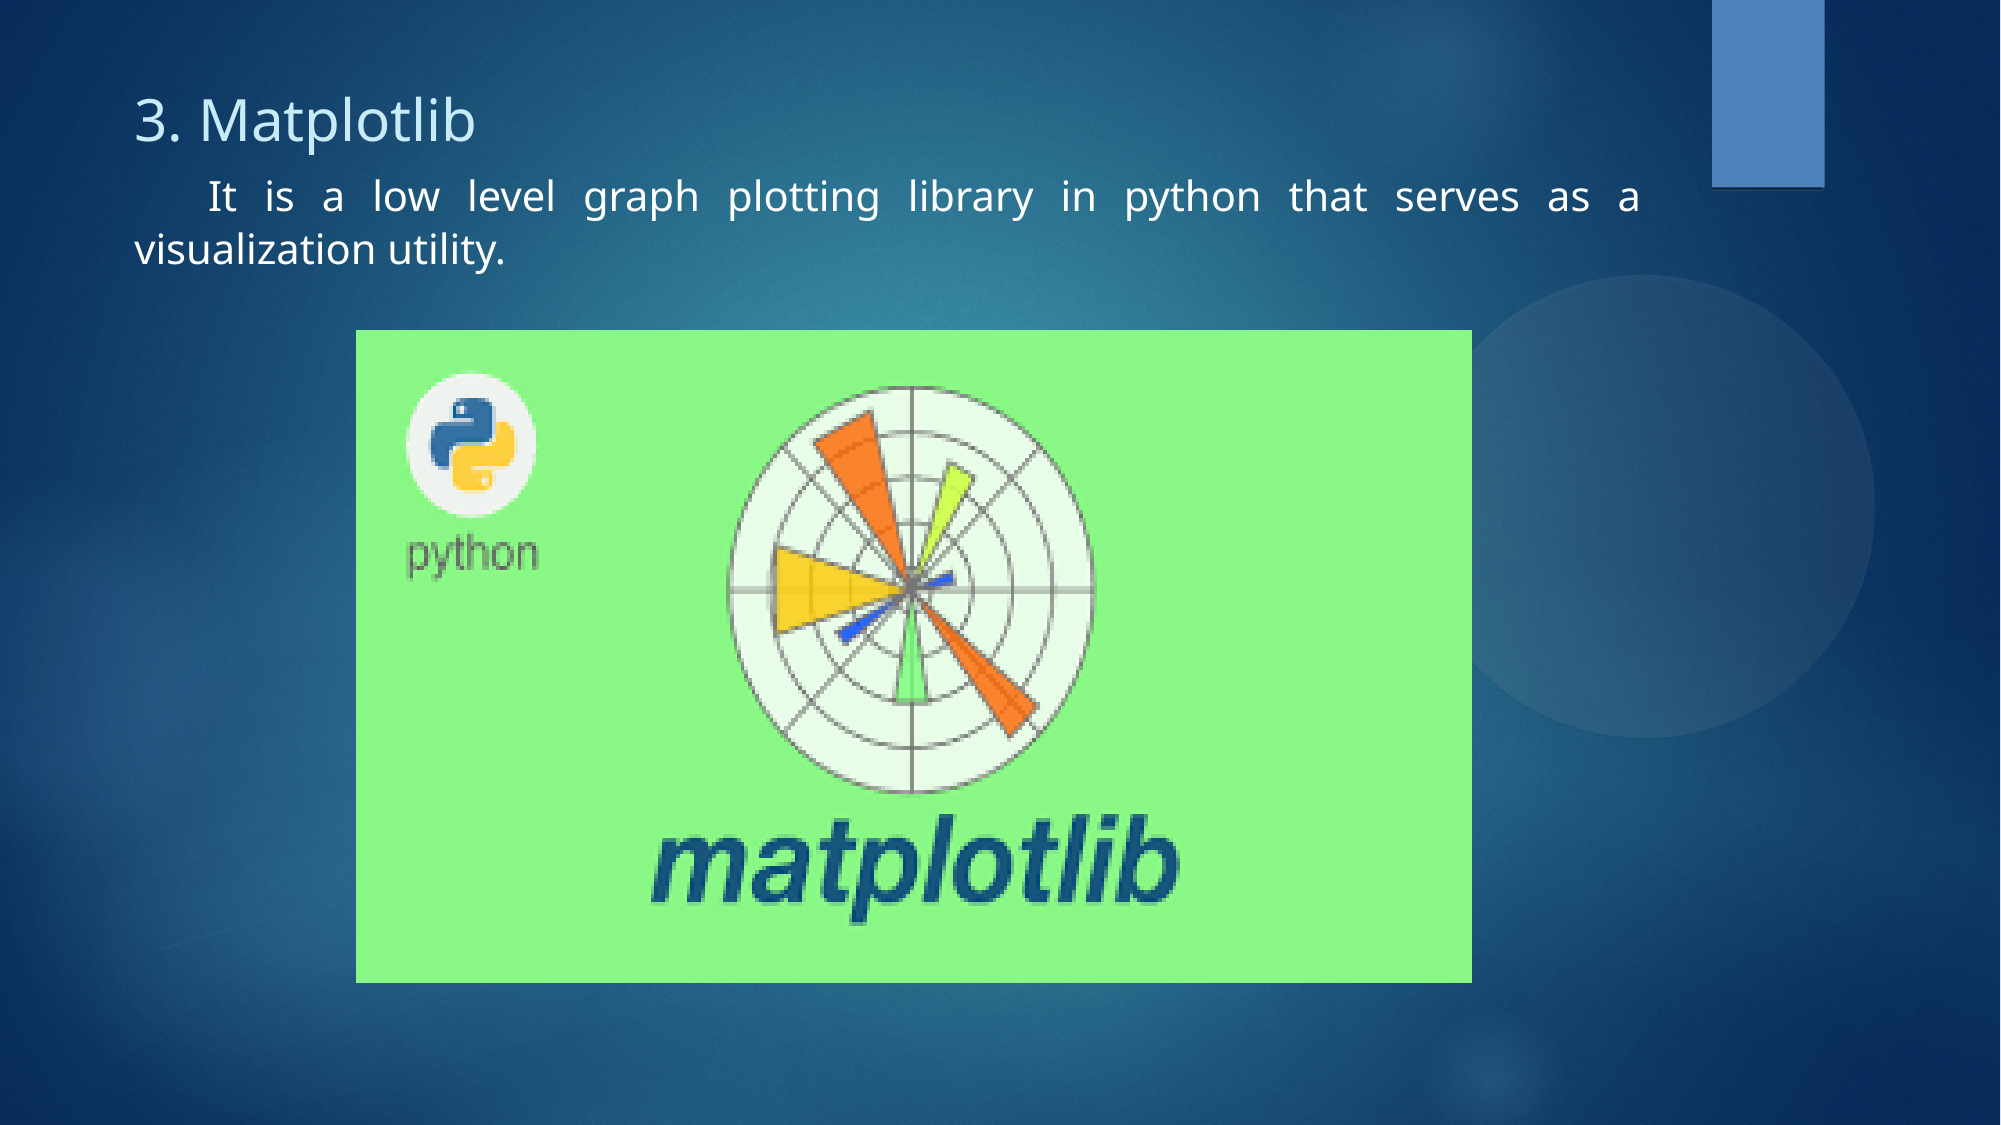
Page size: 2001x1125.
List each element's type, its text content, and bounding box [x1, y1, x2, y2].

text_box 3. Matplotlib It is a low level graph plotting library in python that serves as a visualization utility. [119, 75, 1705, 281]
picture [0, 0, 2001, 1125]
